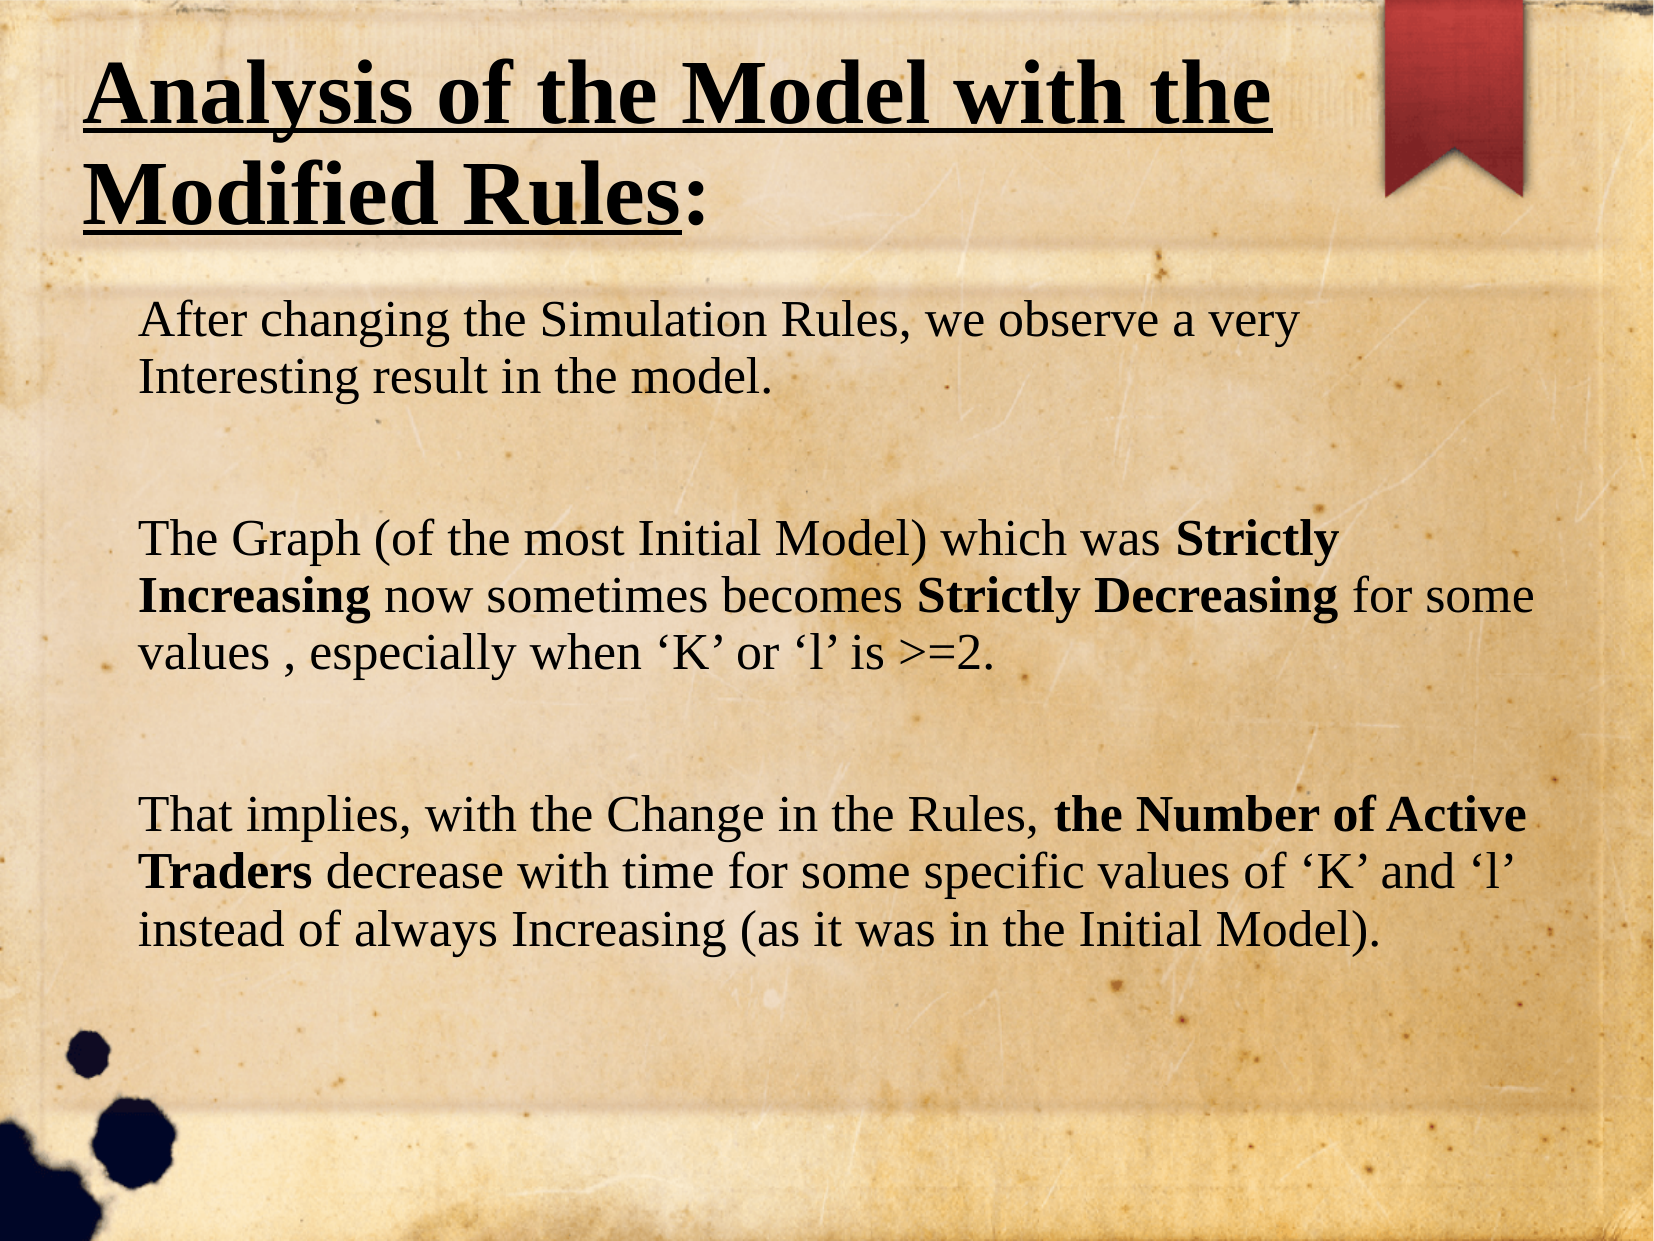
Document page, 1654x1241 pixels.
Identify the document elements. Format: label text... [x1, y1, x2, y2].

picture [0, 0, 1654, 1241]
list After changing the Simulation Rules, we observe a very Interesting result in the model. The Graph (of the most Initial Model) which was Strictly Increasing now sometimes becomes Strictly Decreasing for some values , especially when ‘K’ or ‘l’ is >=2. That implies, with the Change in the Rules, the Number of Active Traders decrease with time for some specific values of ‘K’ and ‘l’ instead of always Increasing (as it was in the Initial Model). [82, 290, 1538, 1010]
title Analysis of the Model with the Modified Rules: [82, 41, 1347, 245]
